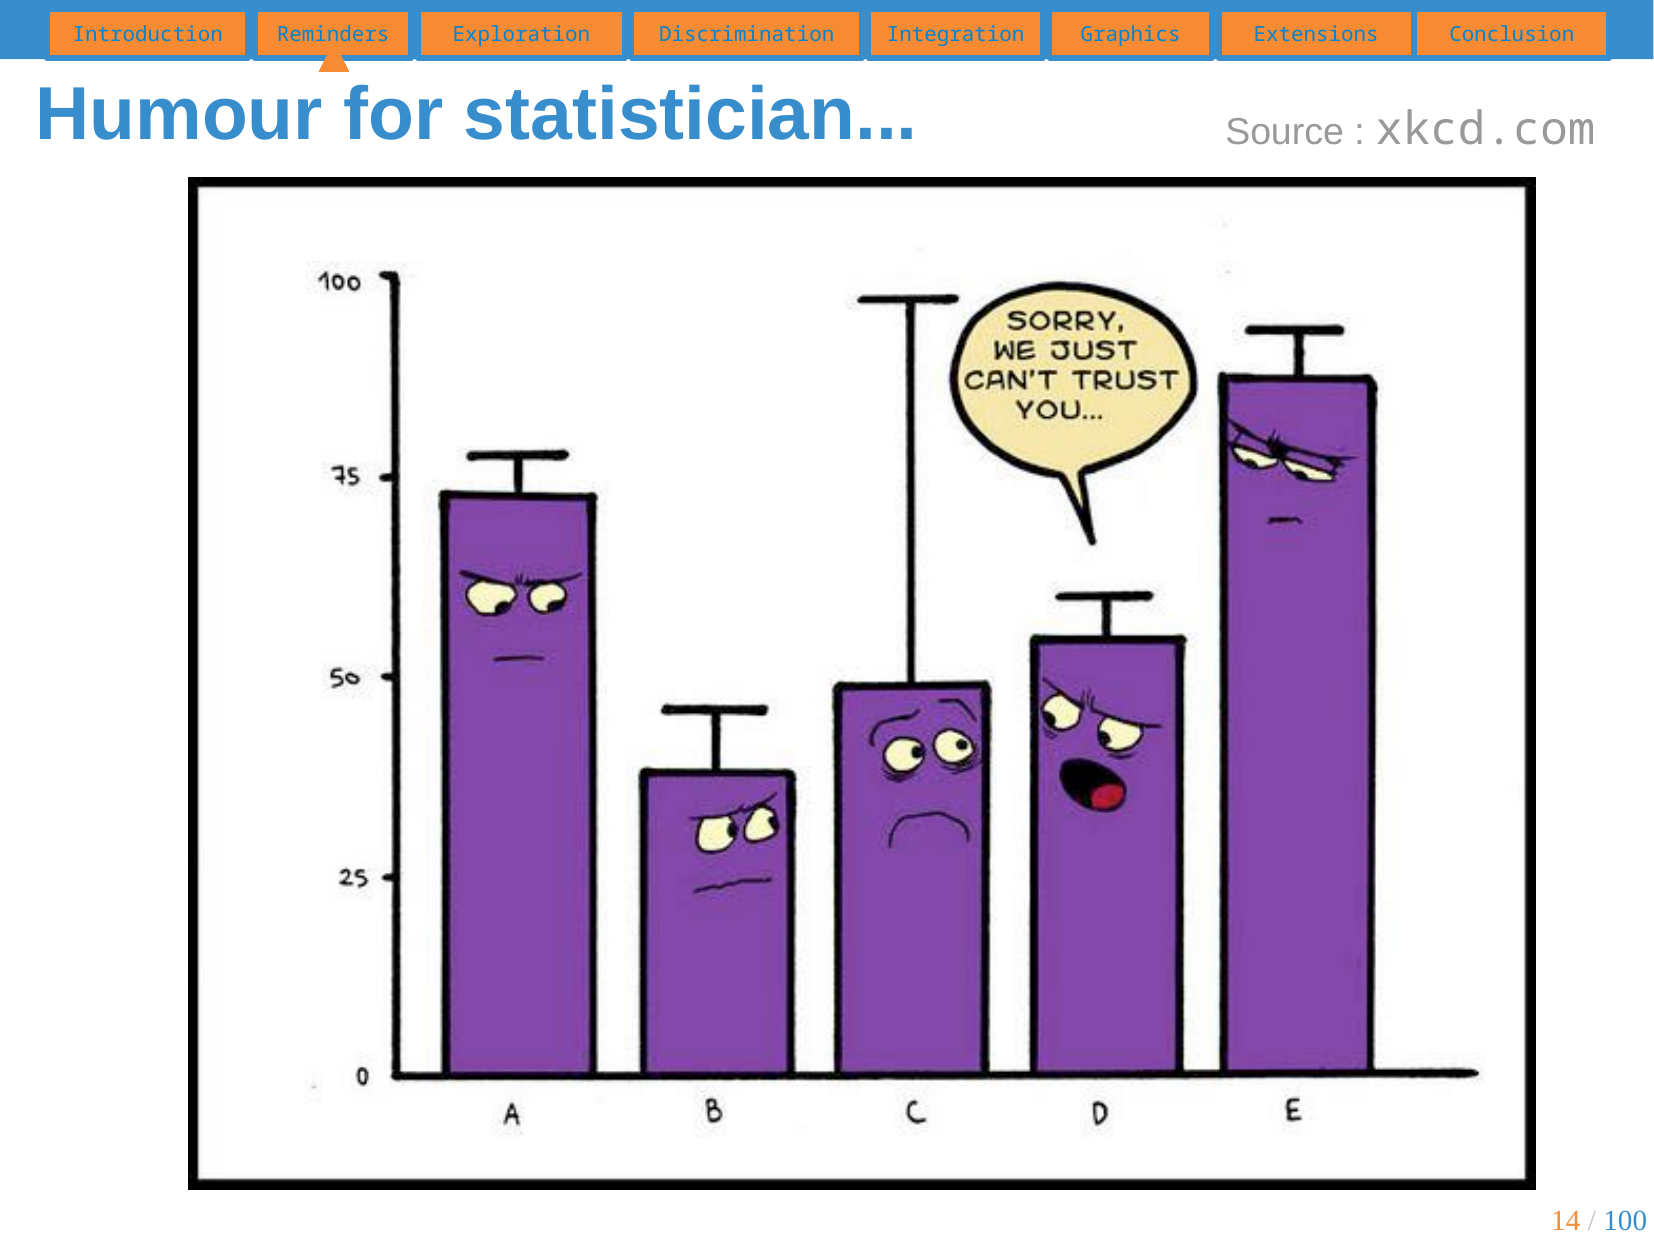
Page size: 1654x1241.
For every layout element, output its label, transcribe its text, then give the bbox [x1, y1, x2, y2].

text_box Source : xkcd.com [1210, 88, 1625, 157]
text_box [319, 41, 349, 72]
title Humour for statistician... [35, 61, 1571, 166]
picture [188, 177, 1536, 1190]
